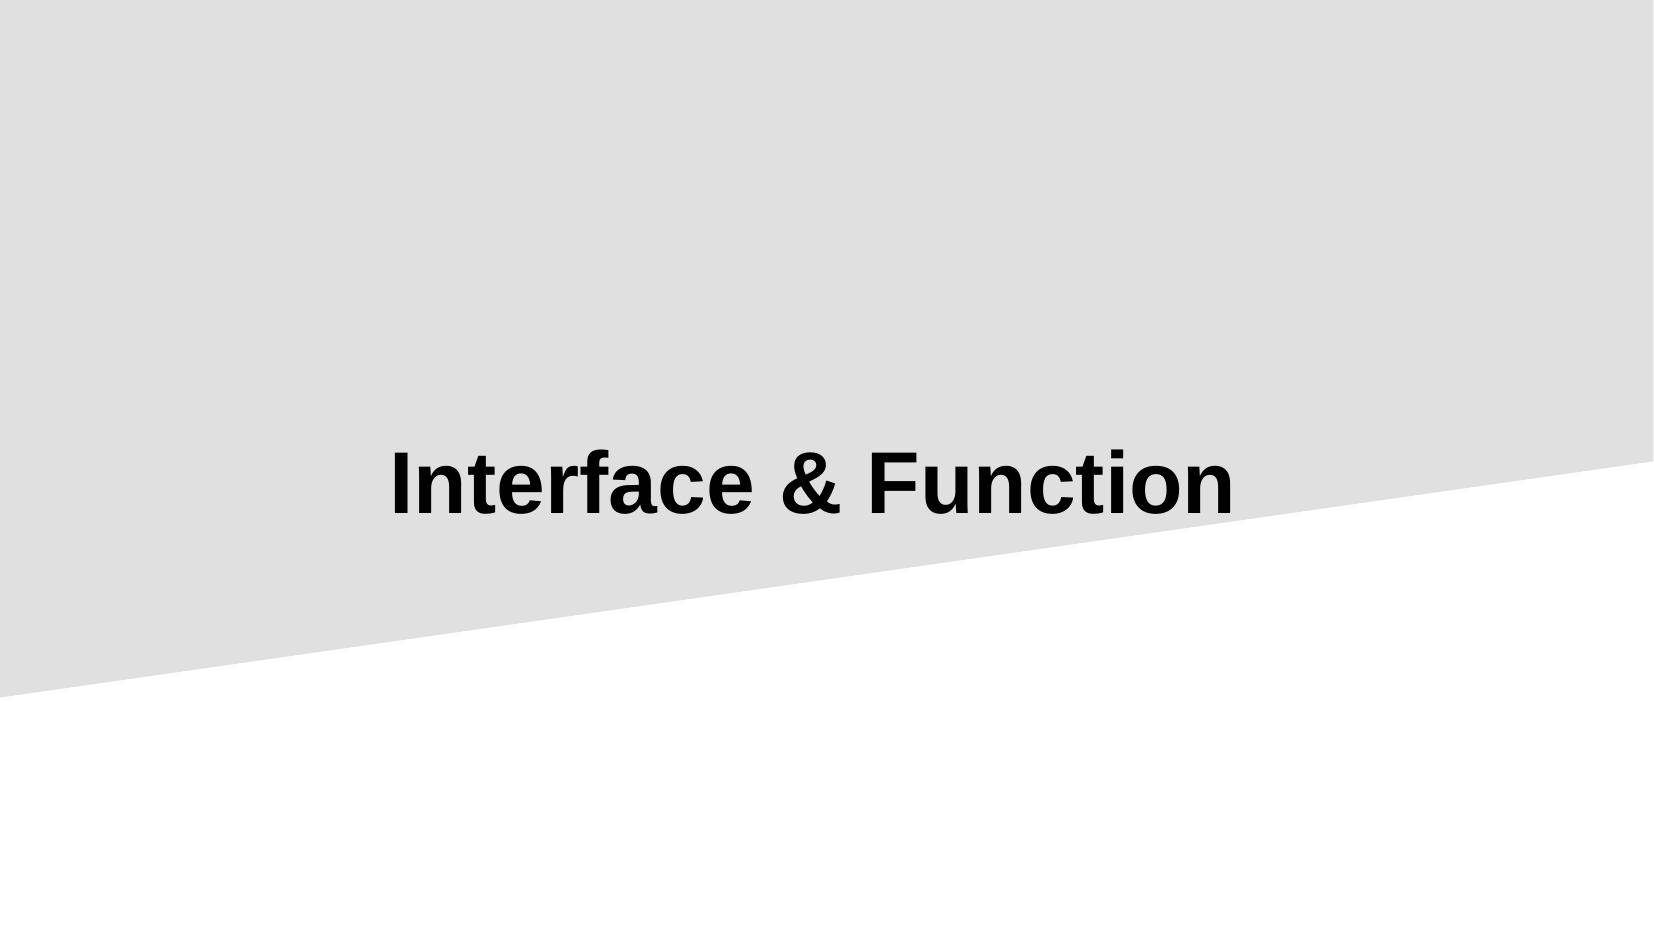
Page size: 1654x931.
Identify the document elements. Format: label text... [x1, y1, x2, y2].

title Interface & Function [75, 405, 1552, 562]
